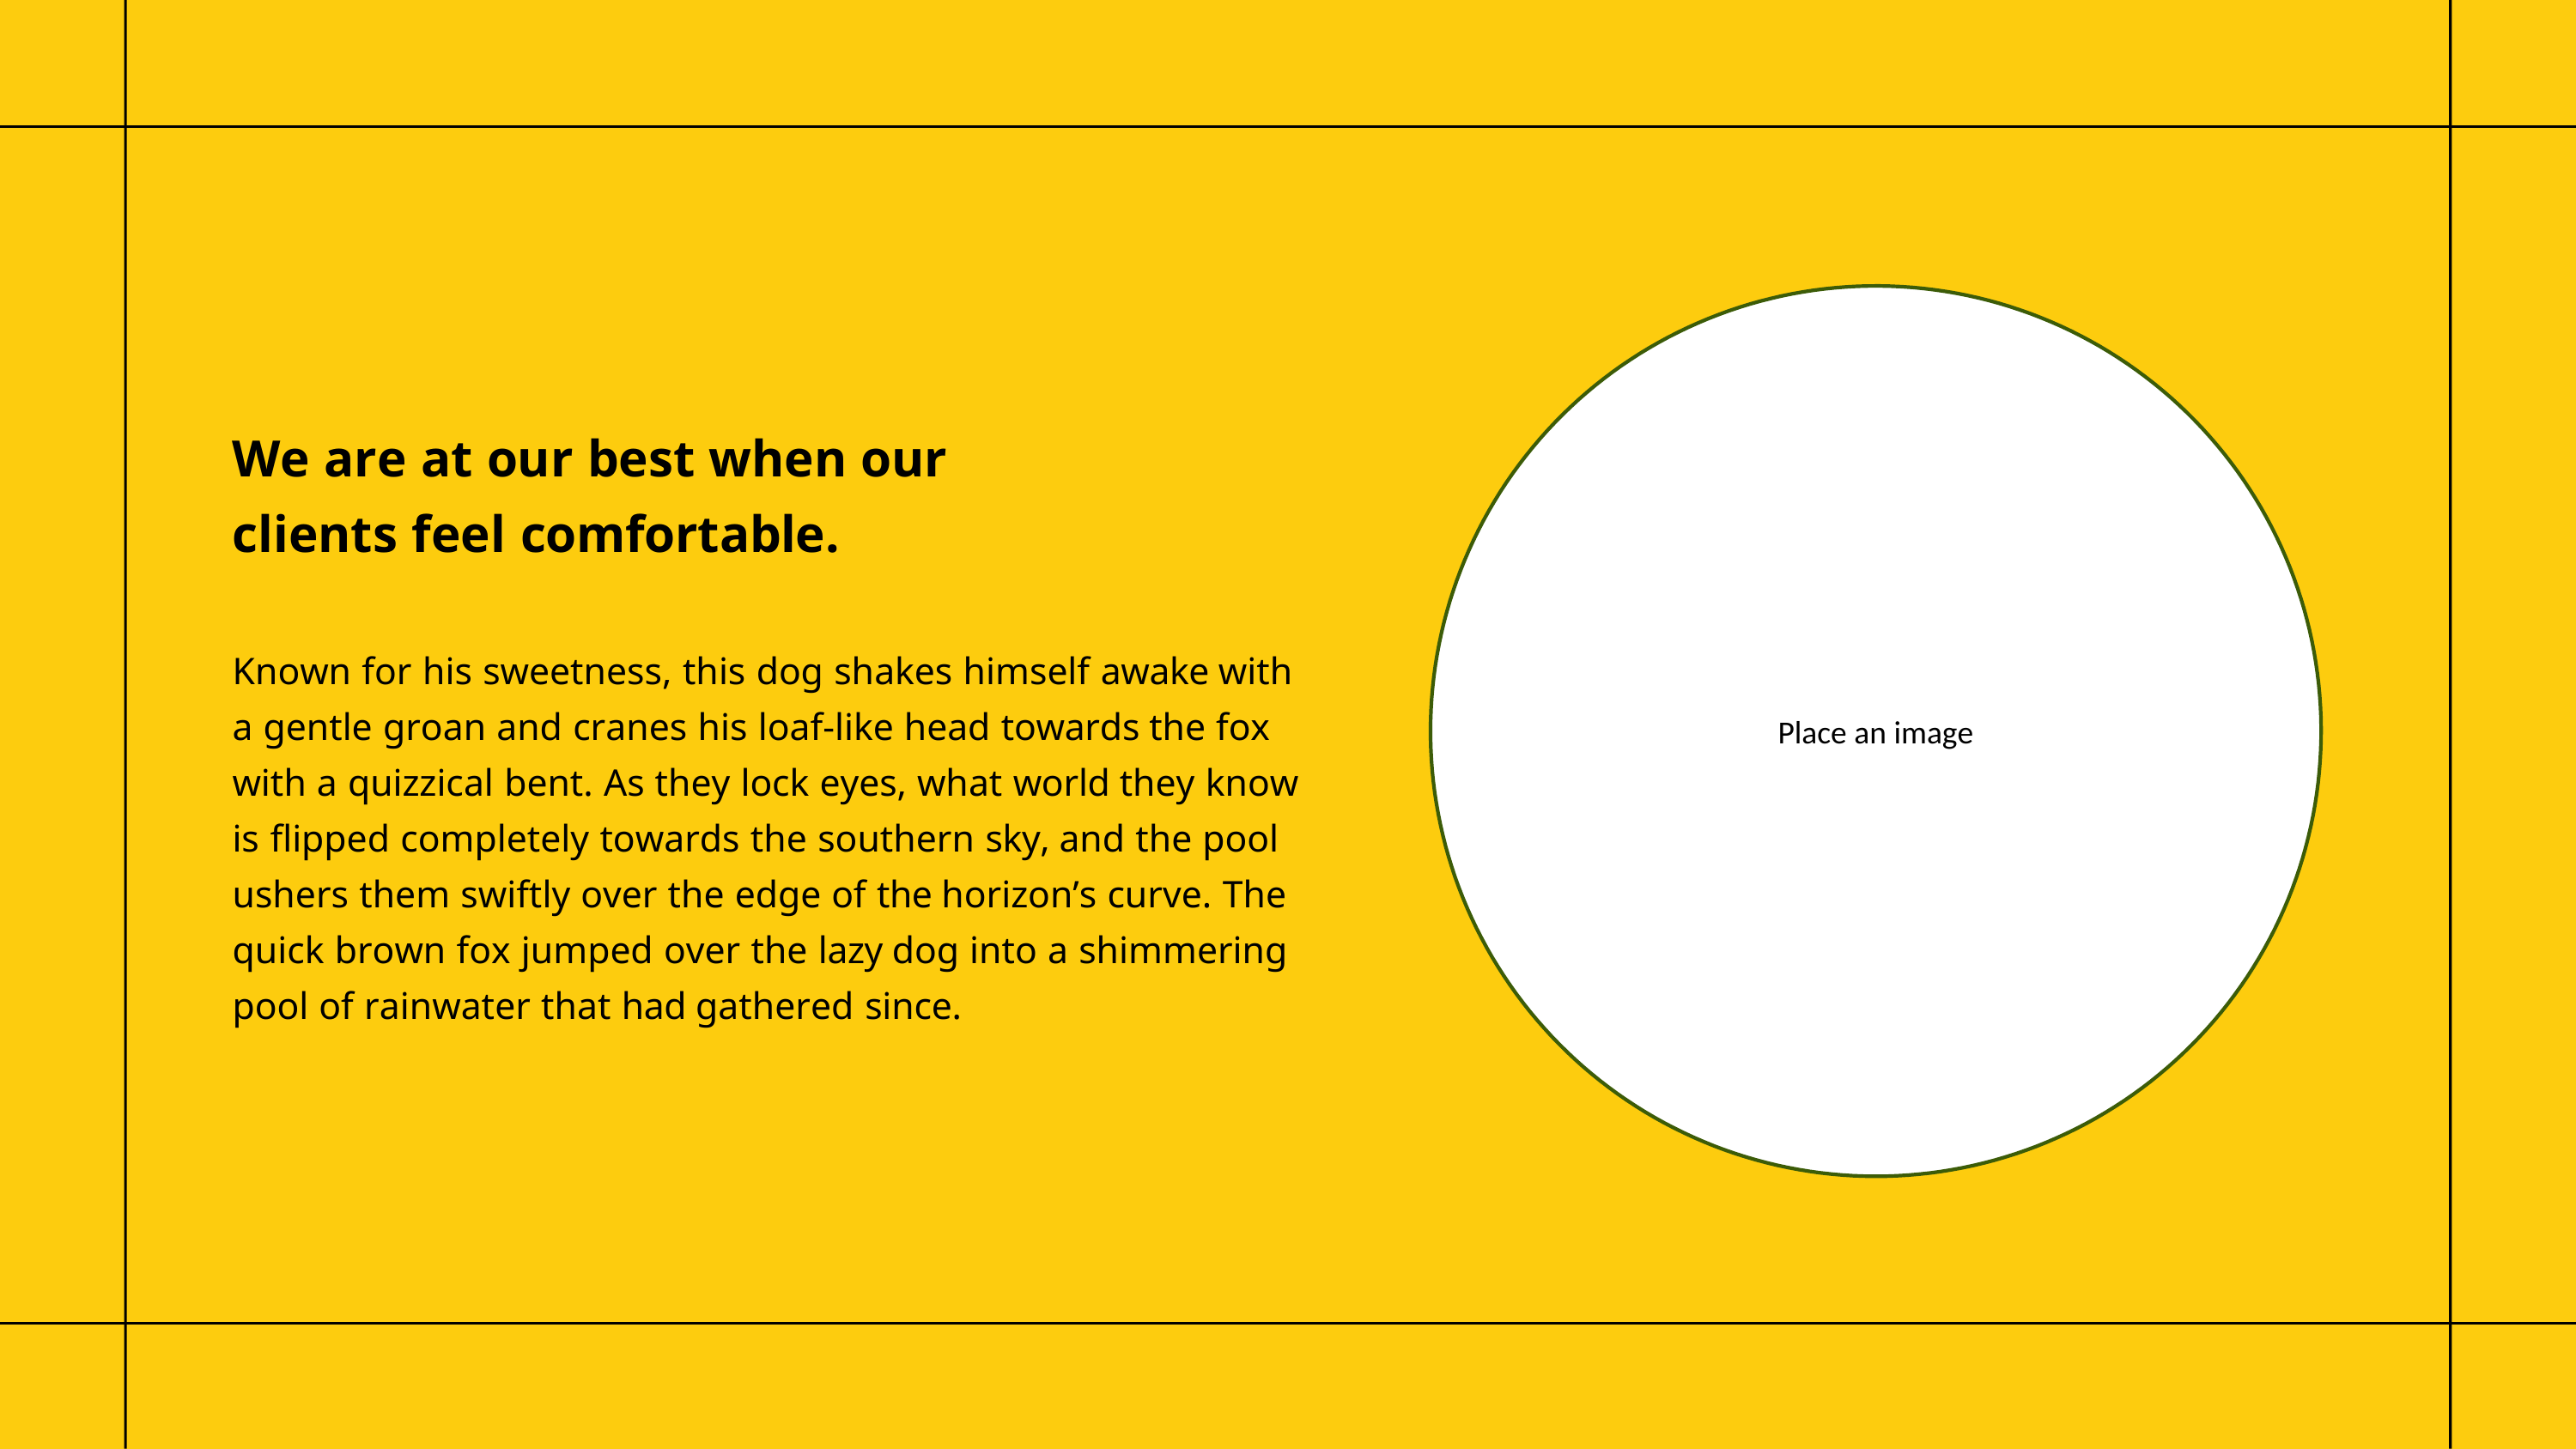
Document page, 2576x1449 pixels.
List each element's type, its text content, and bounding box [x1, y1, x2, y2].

picture [1436, 286, 1850, 658]
text_box Place an image [1430, 286, 2322, 1177]
picture [1436, 804, 1768, 1164]
picture [1984, 805, 2316, 1164]
picture [1903, 286, 2316, 657]
text_box We are at our best when our clients feel comfortable. Known for his sweetness, this dog shakes himself awake with a gentle groan and cranes his loaf-like head towards the fox with a quizzical bent. As they lock eyes, what world they know is flipped completely towards the southern sky, and the pool ushers them swiftly over the edge of the horizon’s curve. The quick brown fox jumped over the lazy dog into a shimmering pool of rainwater that had gathered since. [230, 409, 1301, 1085]
